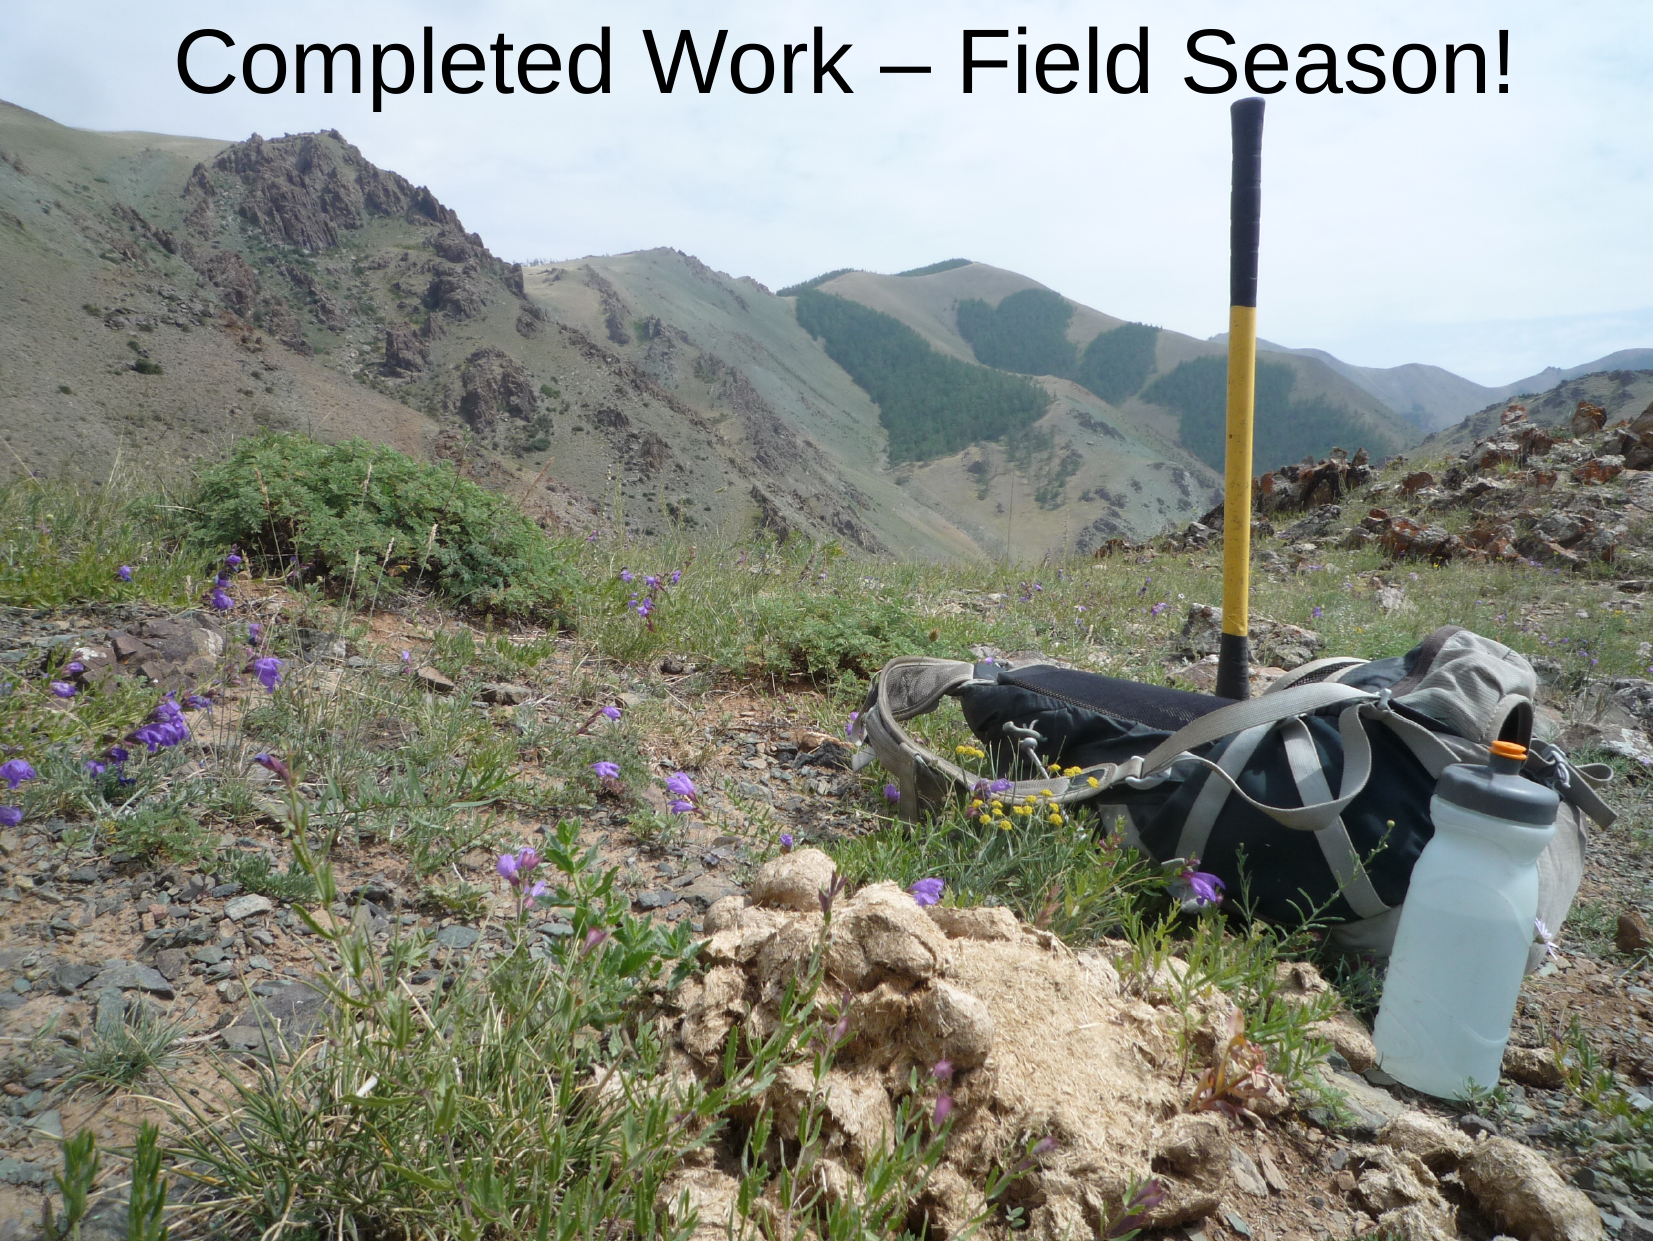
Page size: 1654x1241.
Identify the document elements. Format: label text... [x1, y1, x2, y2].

title Completed Work – Field Season! [102, 0, 1591, 166]
picture [0, 0, 1653, 1241]
